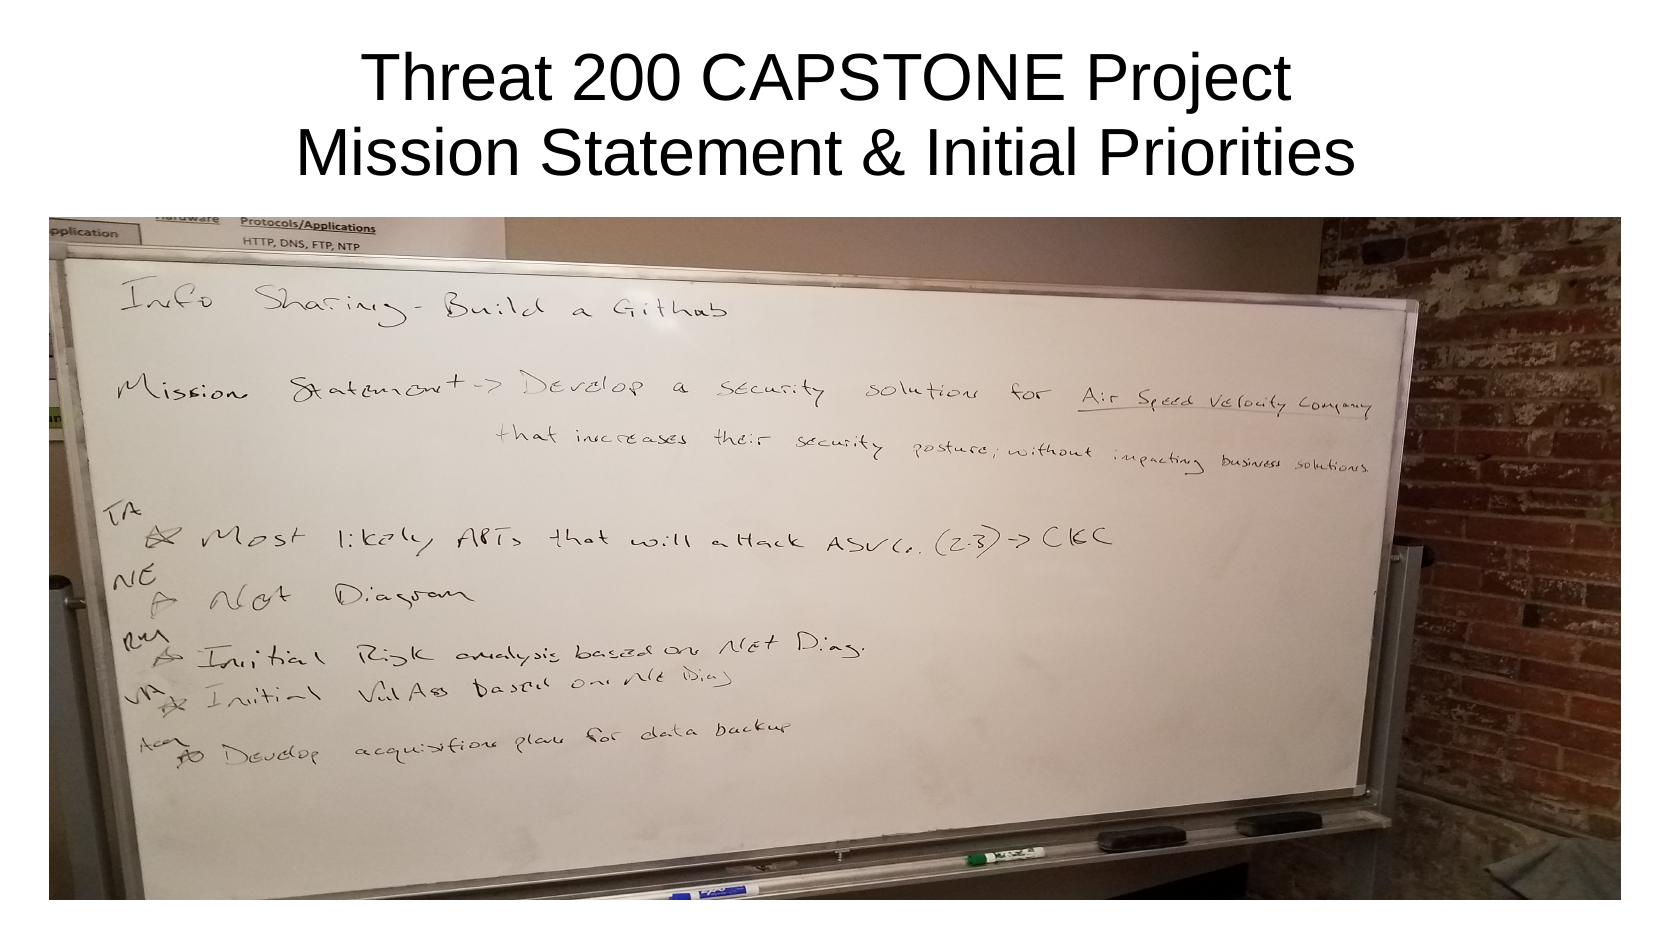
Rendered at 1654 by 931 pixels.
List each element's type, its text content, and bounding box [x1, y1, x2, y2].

title Threat 200 CAPSTONE Project Mission Statement & Initial Priorities [82, 37, 1571, 193]
picture [49, 217, 1621, 901]
